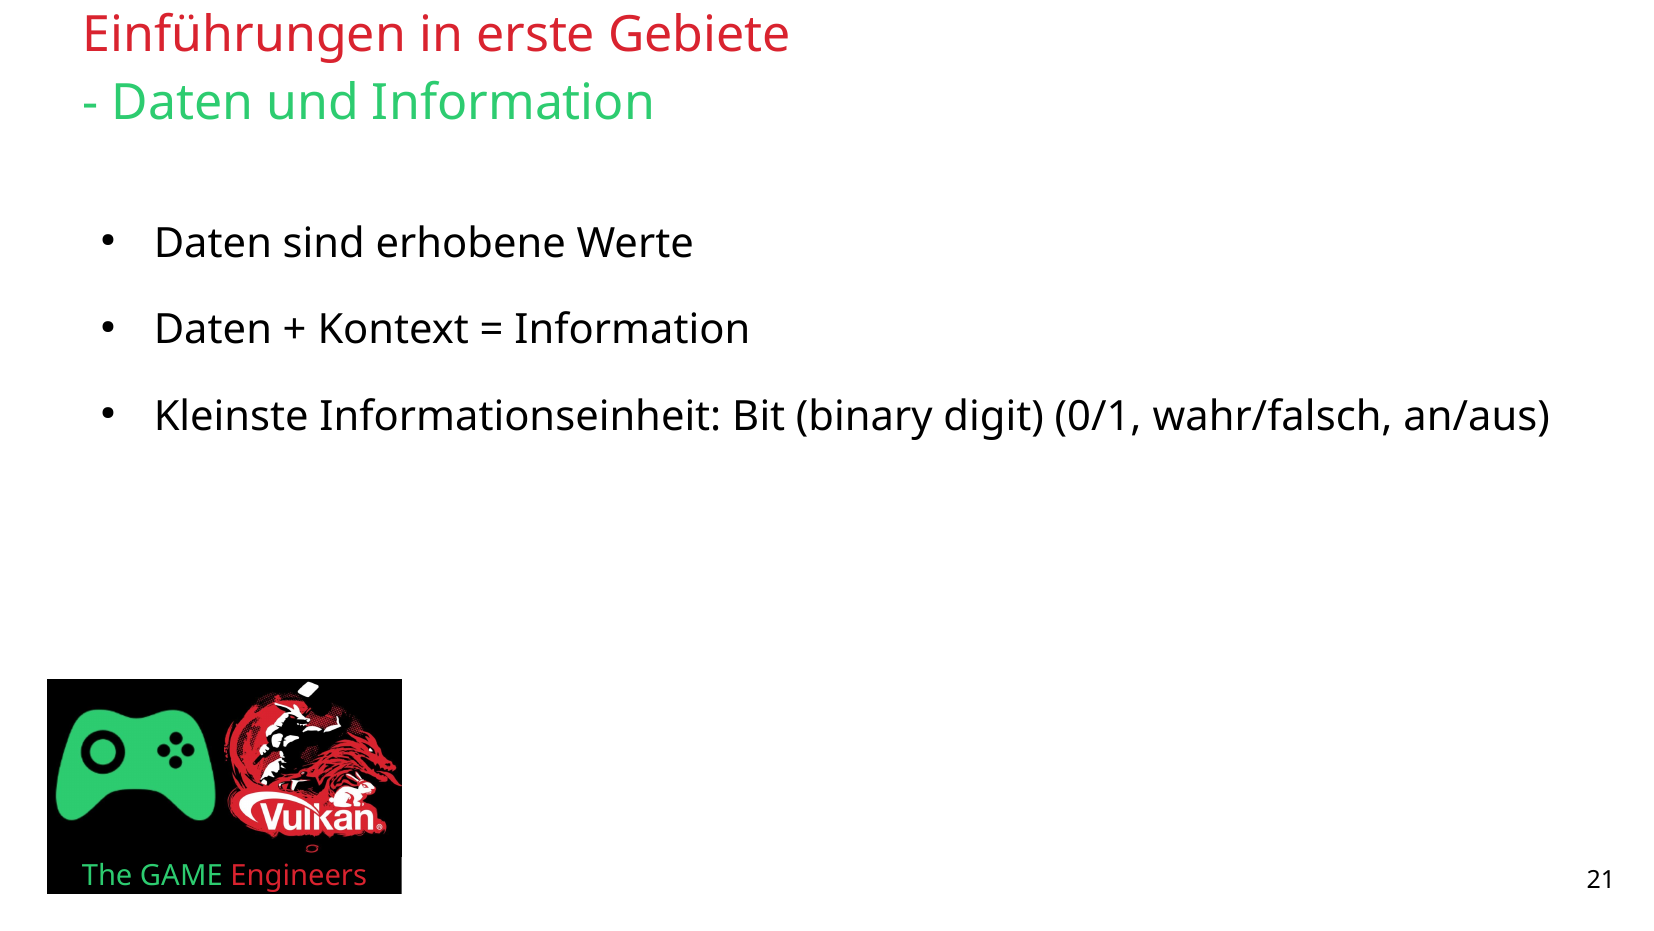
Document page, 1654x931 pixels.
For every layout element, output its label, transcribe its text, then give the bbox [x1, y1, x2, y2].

list Daten sind erhobene Werte Daten + Kontext = Information Kleinste Informationseinheit: Bit (binary digit) (0/1, wahr/falsch, an/aus) [82, 212, 1571, 520]
title Einführungen in erste Gebiete - Daten und Information [82, 7, 1571, 125]
picture [47, 679, 402, 857]
